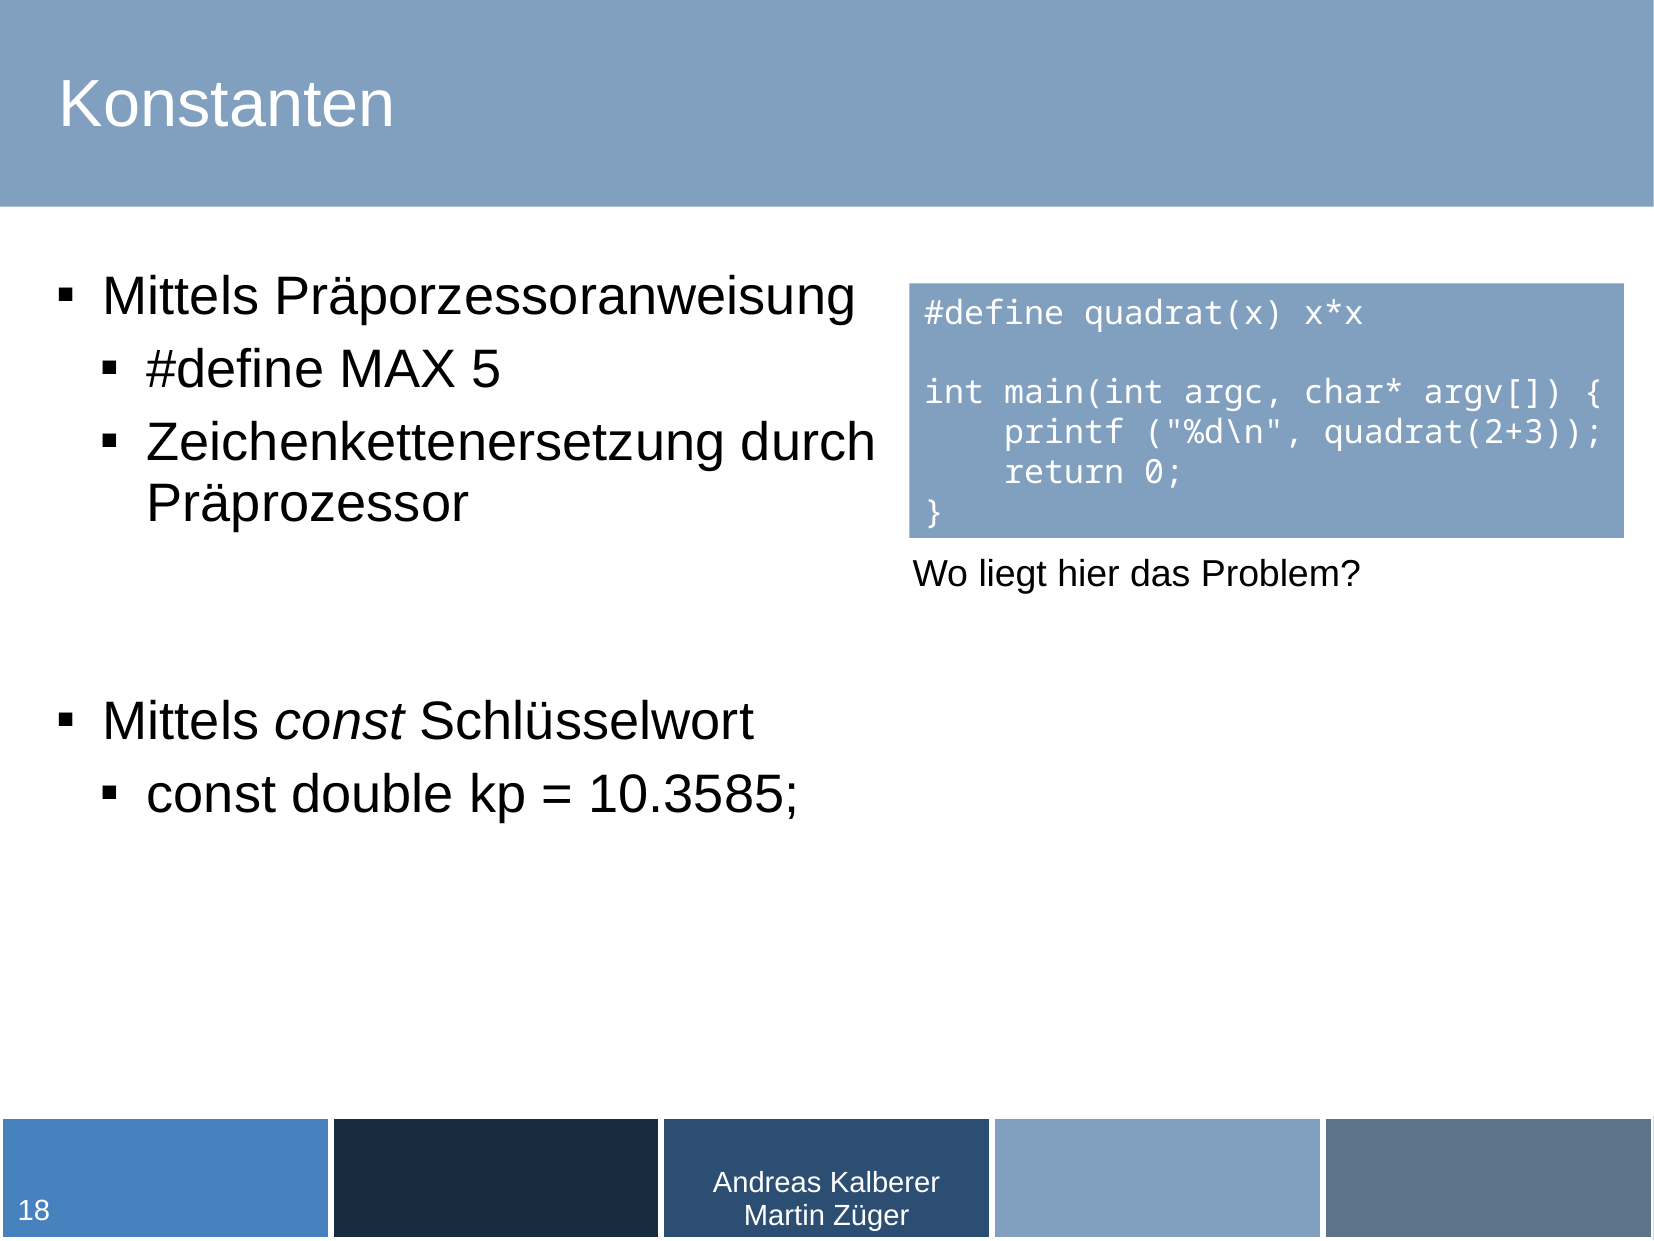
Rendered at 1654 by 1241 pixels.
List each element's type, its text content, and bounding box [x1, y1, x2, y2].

text_box #define quadrat(x) x*x int main(int argc, char* argv[]) { printf ("%d\n", quadrat(2+3)); return 0; } [909, 283, 1624, 538]
list Mittels Präporzessoranweisung #define MAX 5 Zeichenkettenersetzung durch Präprozessor Mittels const Schlüsselwort const double kp = 10.3585; [59, 265, 934, 986]
text_box Wo liegt hier das Problem? [897, 545, 1376, 603]
title Konstanten [59, 29, 1595, 178]
